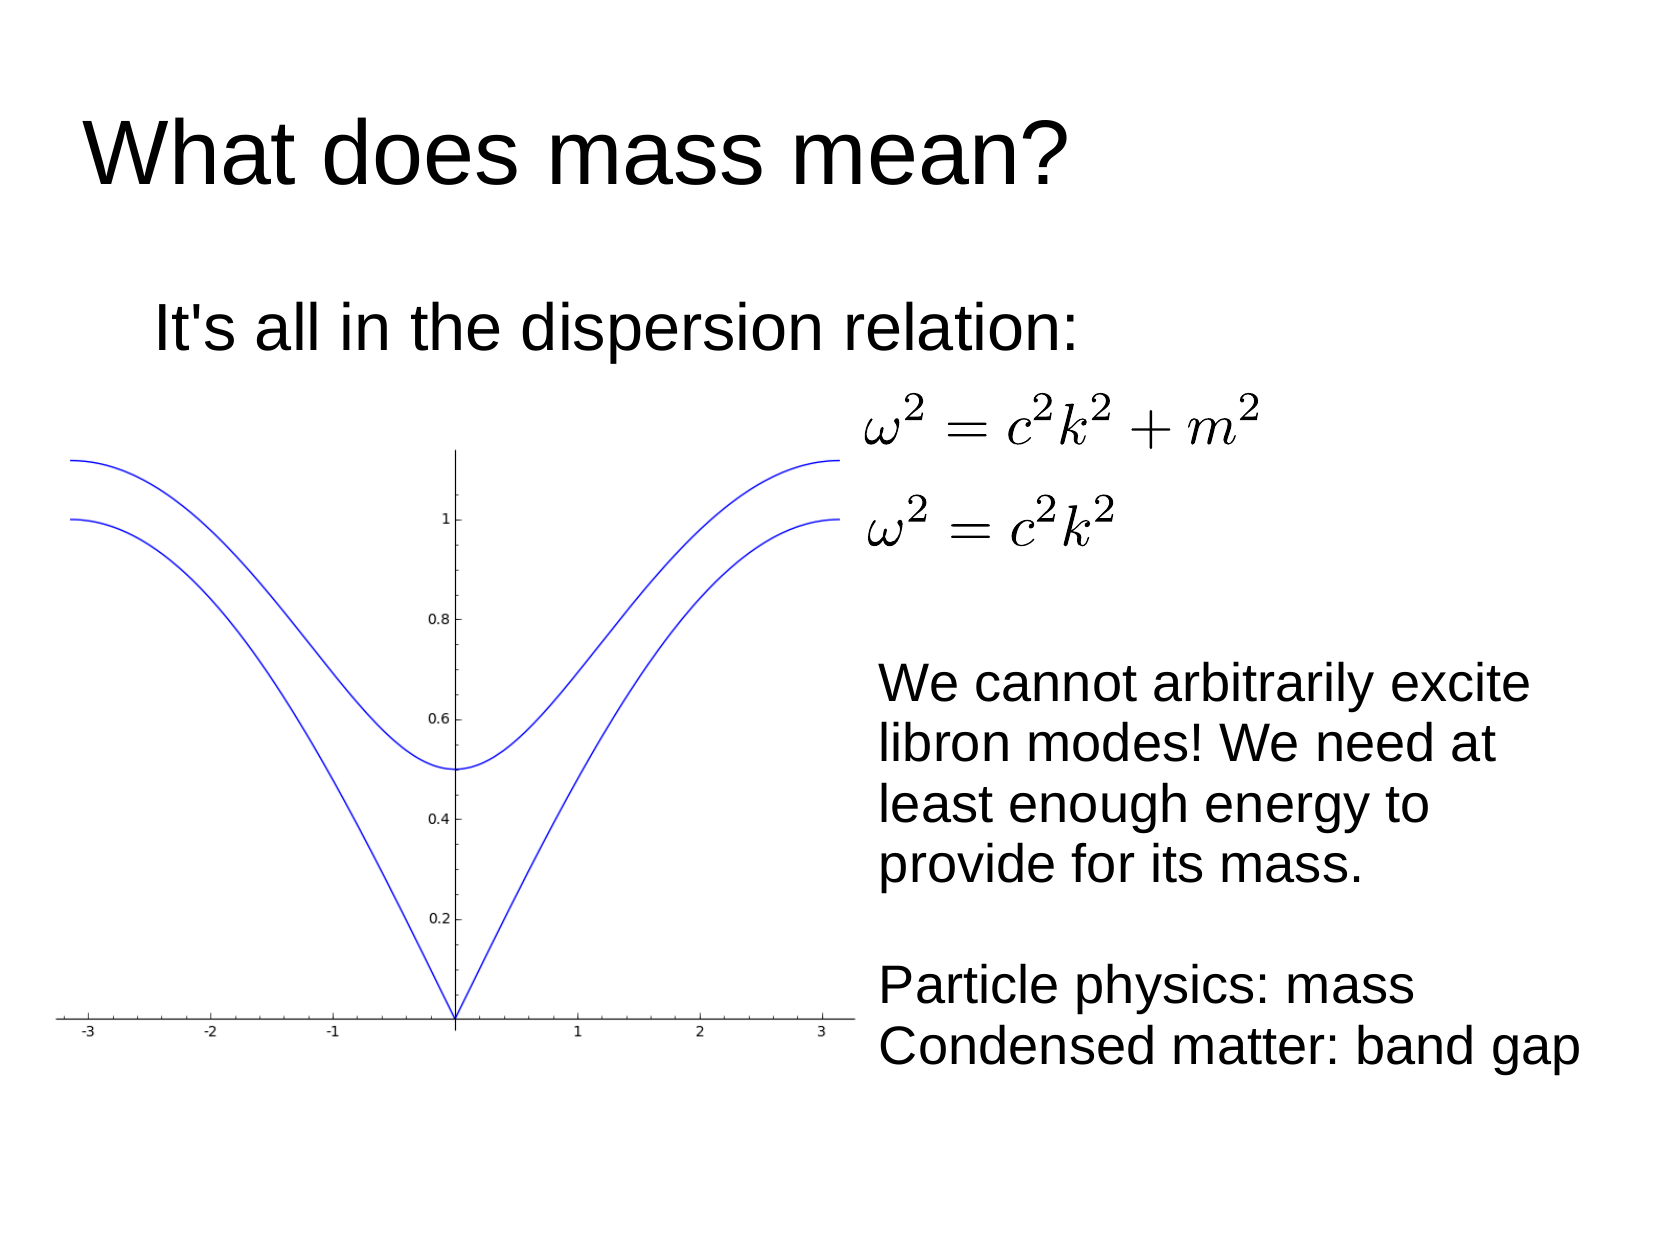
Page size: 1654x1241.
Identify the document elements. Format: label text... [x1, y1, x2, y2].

text_box We cannot arbitrarily excite libron modes! We need at least enough energy to provide for its mass. Particle physics: mass Condensed matter: band gap [864, 645, 1636, 1086]
list It's all in the dispersion relation: [82, 290, 1571, 645]
text_box [867, 494, 1116, 547]
text_box [864, 392, 1261, 449]
picture [45, 439, 865, 1051]
title What does mass mean? [82, 49, 1571, 257]
